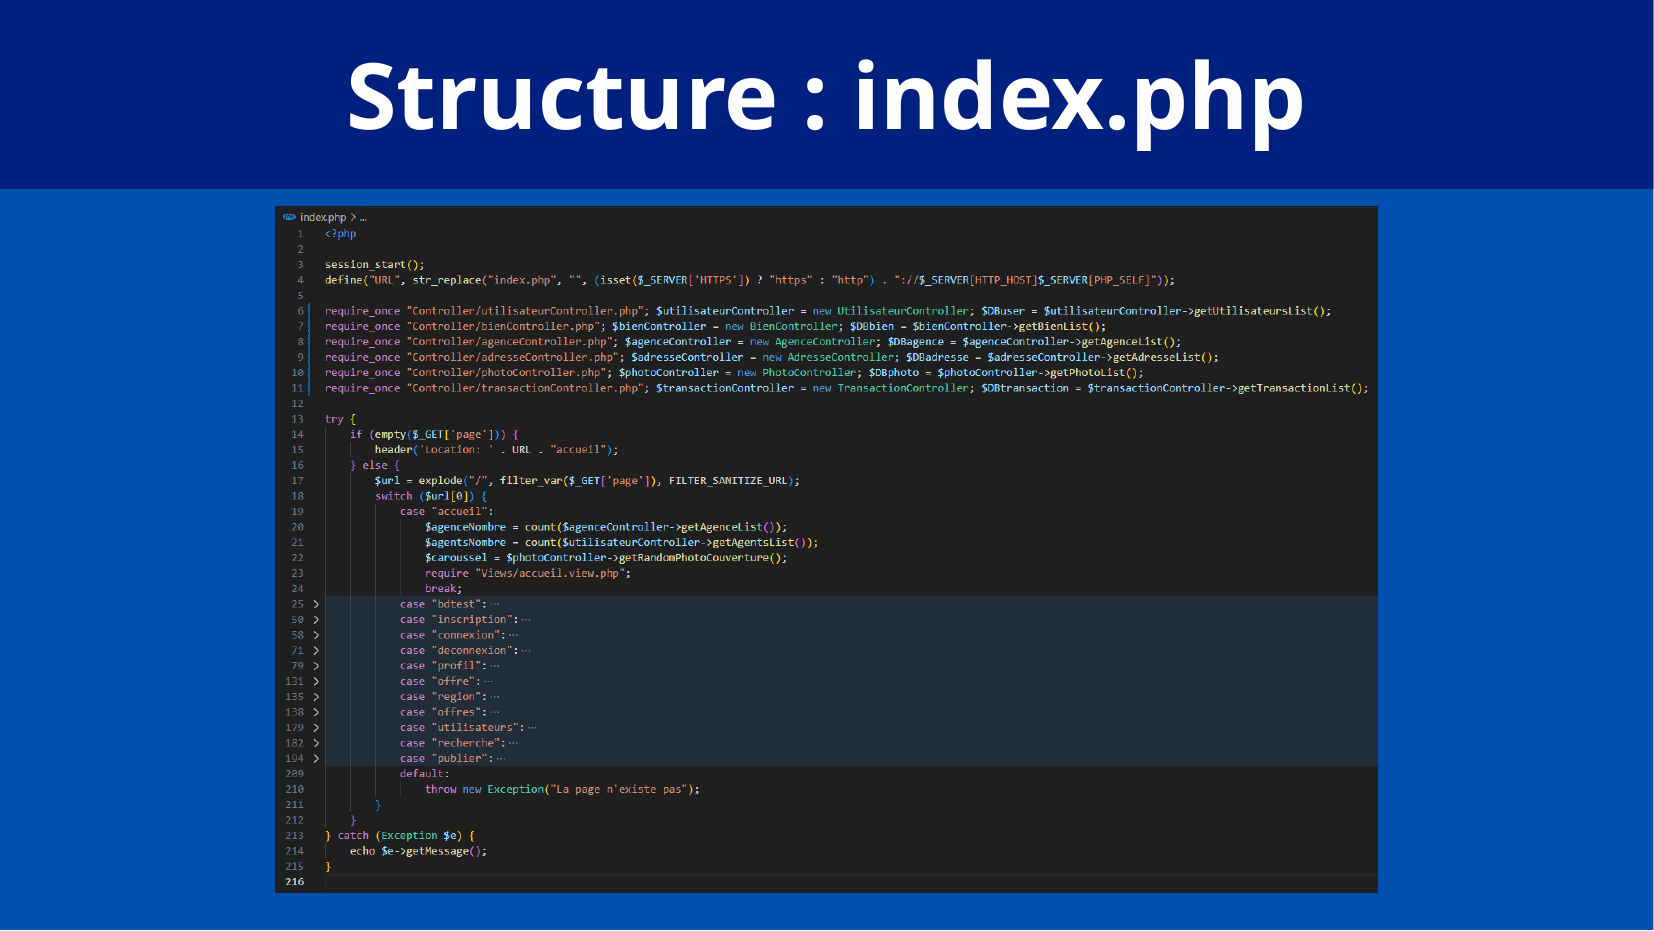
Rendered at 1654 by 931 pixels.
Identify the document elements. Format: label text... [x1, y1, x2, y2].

picture [275, 206, 1378, 894]
title Structure : index.php [0, 0, 1654, 189]
